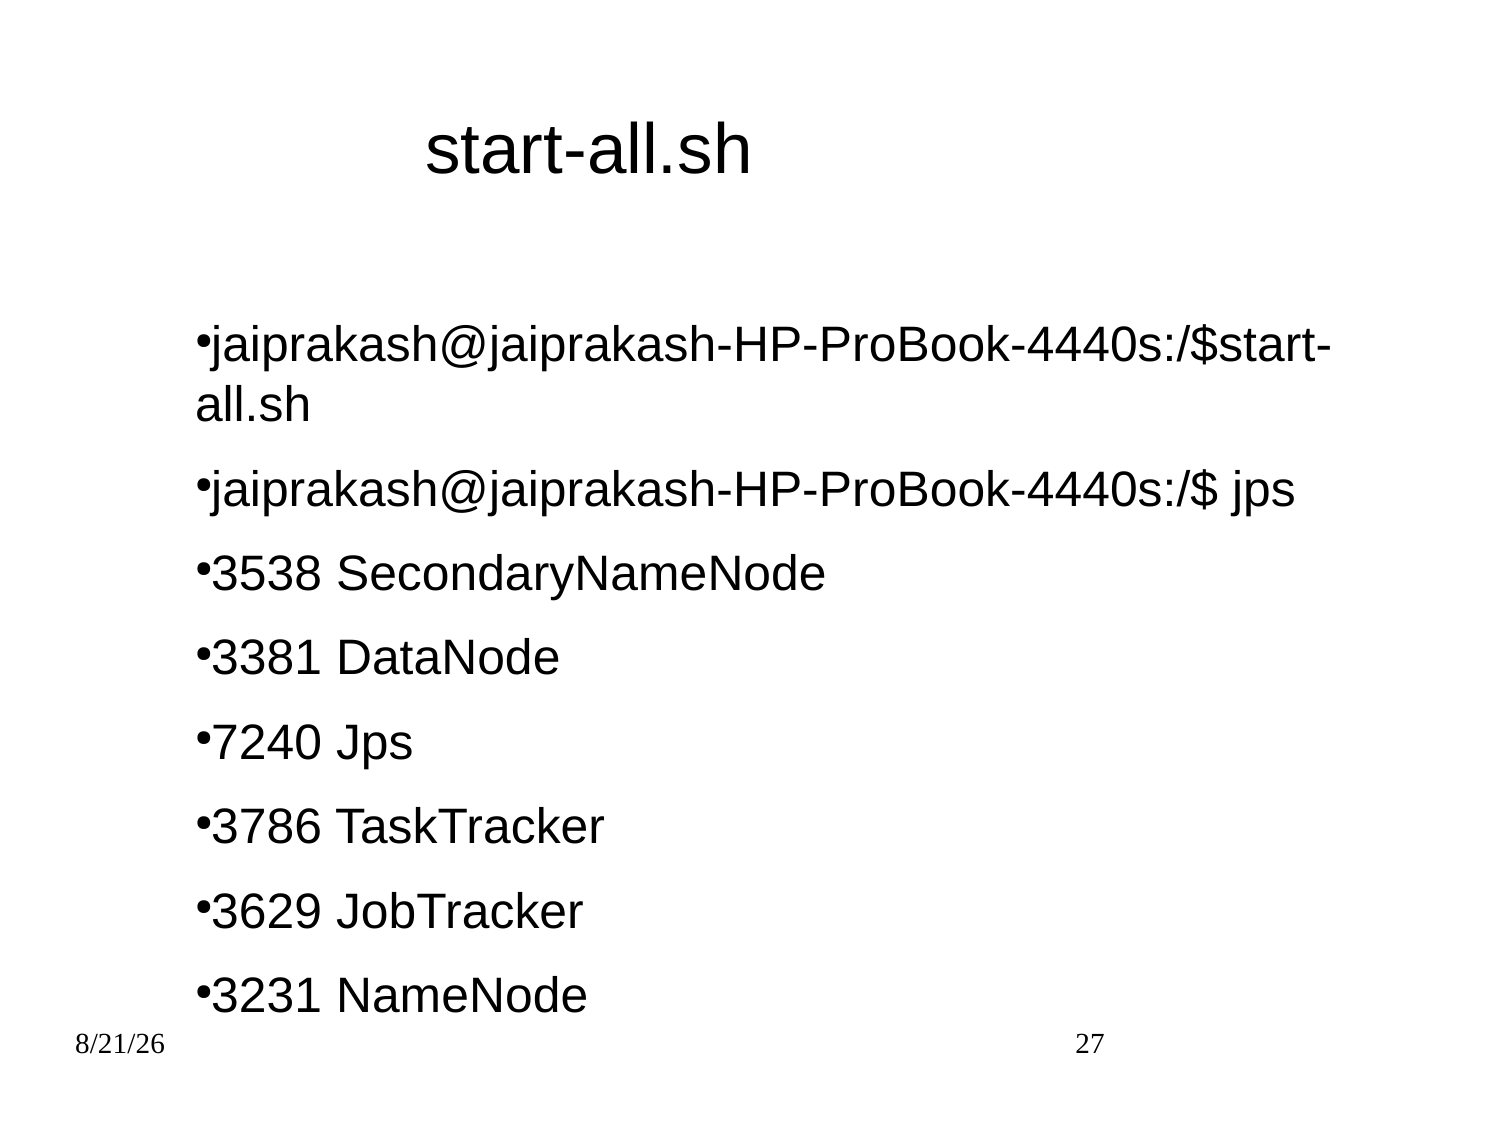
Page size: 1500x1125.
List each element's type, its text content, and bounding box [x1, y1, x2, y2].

list jaiprakash@jaiprakash-HP-ProBook-4440s:/$start-all.sh jaiprakash@jaiprakash-HP-ProBook-4440s:/$ jps 3538 SecondaryNameNode 3381 DataNode 7240 Jps 3786 TaskTracker 3629 JobTracker 3231 NameNode [195, 311, 1395, 1032]
text_box [1075, 1024, 1425, 1103]
title start-all.sh [64, 96, 1115, 193]
text_box 8/10/2023 [75, 1024, 425, 1103]
